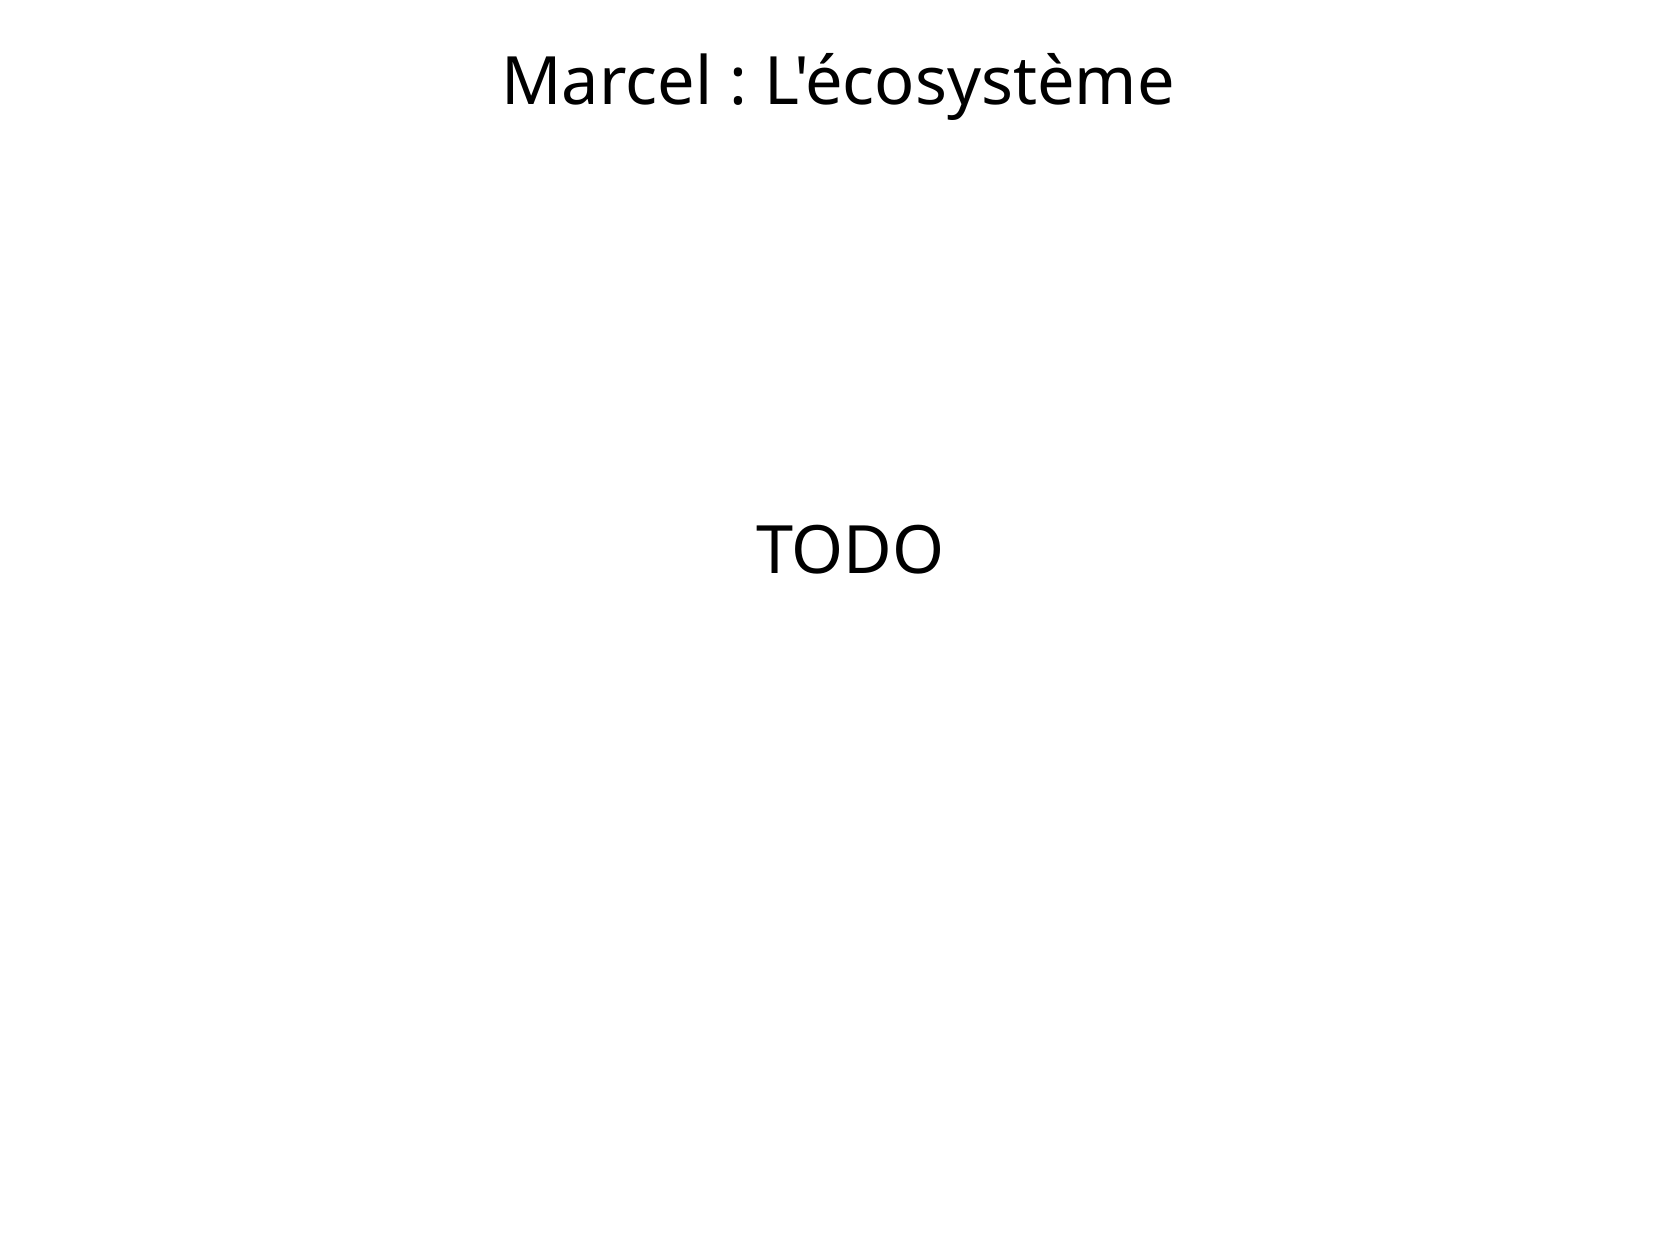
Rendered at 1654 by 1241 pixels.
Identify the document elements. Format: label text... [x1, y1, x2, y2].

title Marcel : L'écosystème [94, 35, 1583, 123]
title TODO [106, 503, 1595, 591]
